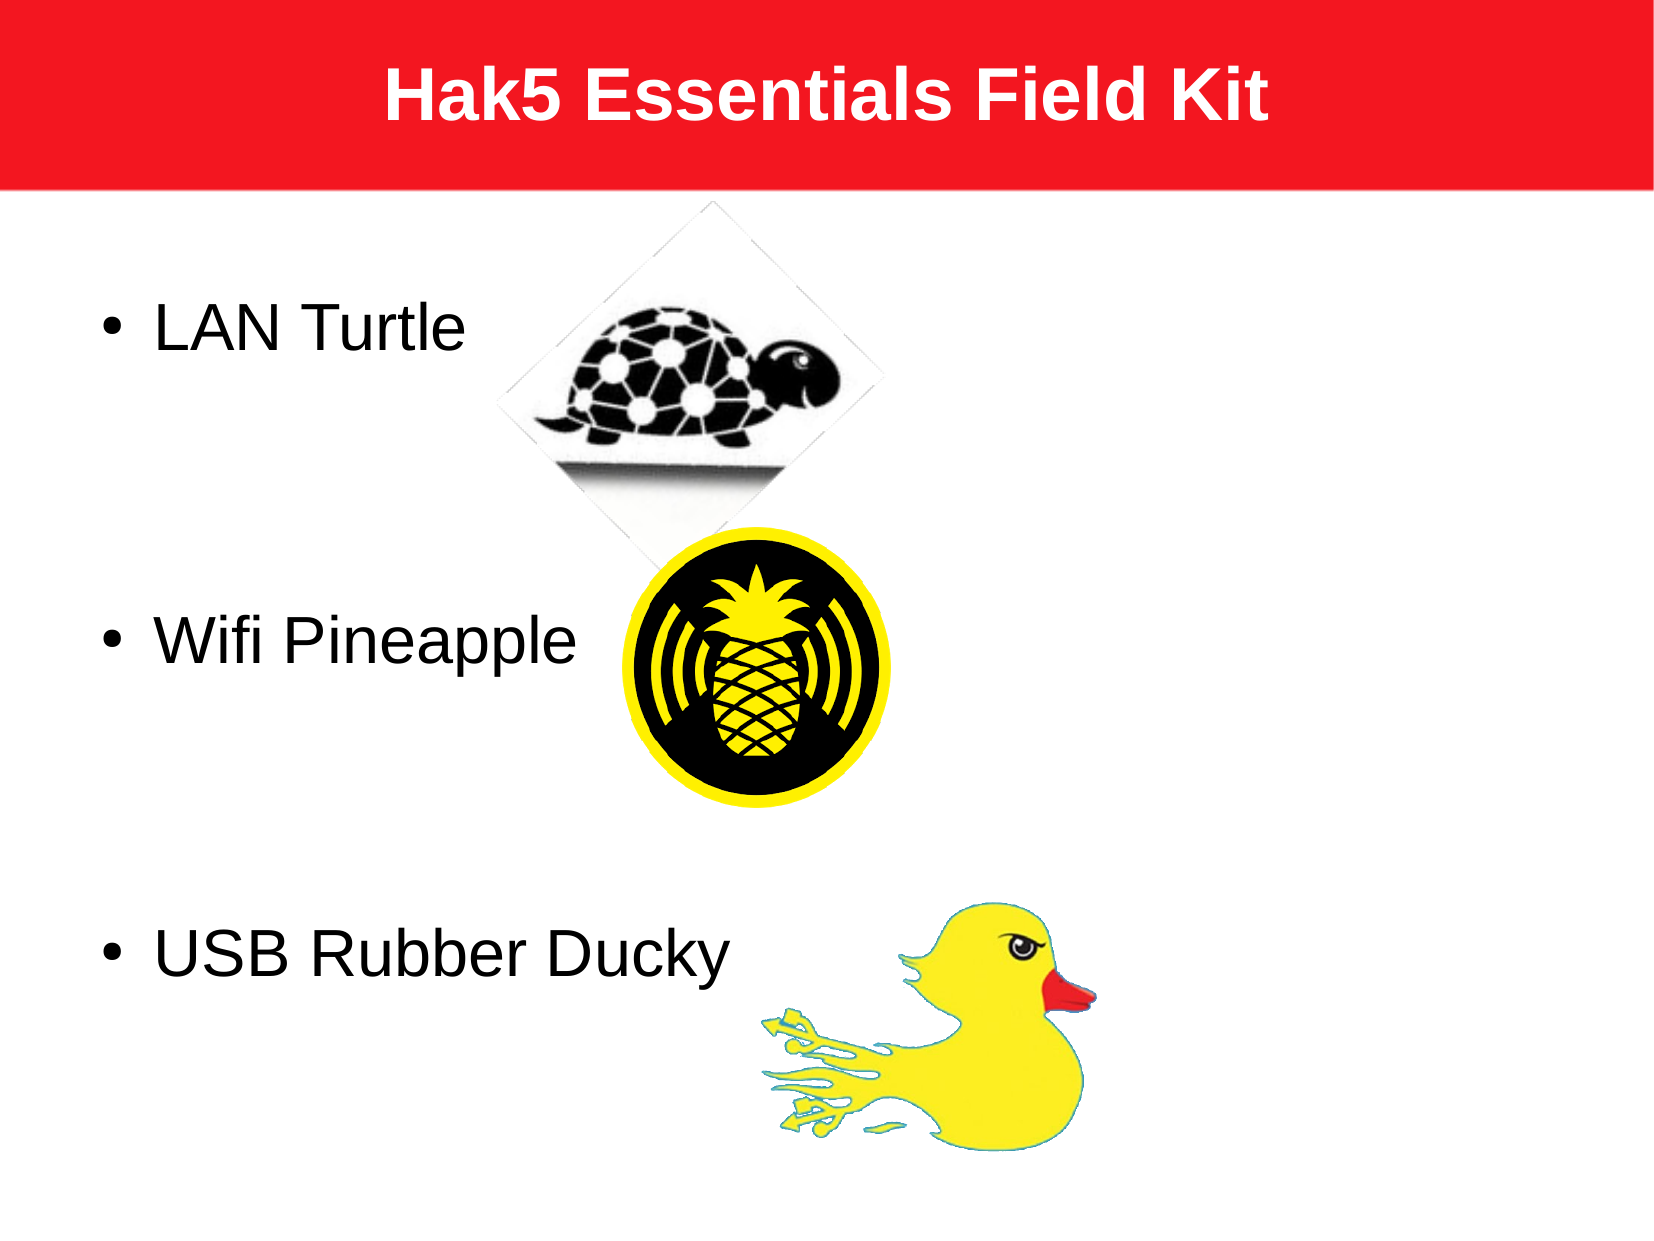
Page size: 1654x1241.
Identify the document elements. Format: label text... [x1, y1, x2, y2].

list LAN Turtle Wifi Pineapple USB Rubber Ducky [82, 290, 1571, 1193]
title Hak5 Essentials Field Kit [82, 0, 1571, 189]
picture [0, 0, 1654, 1241]
